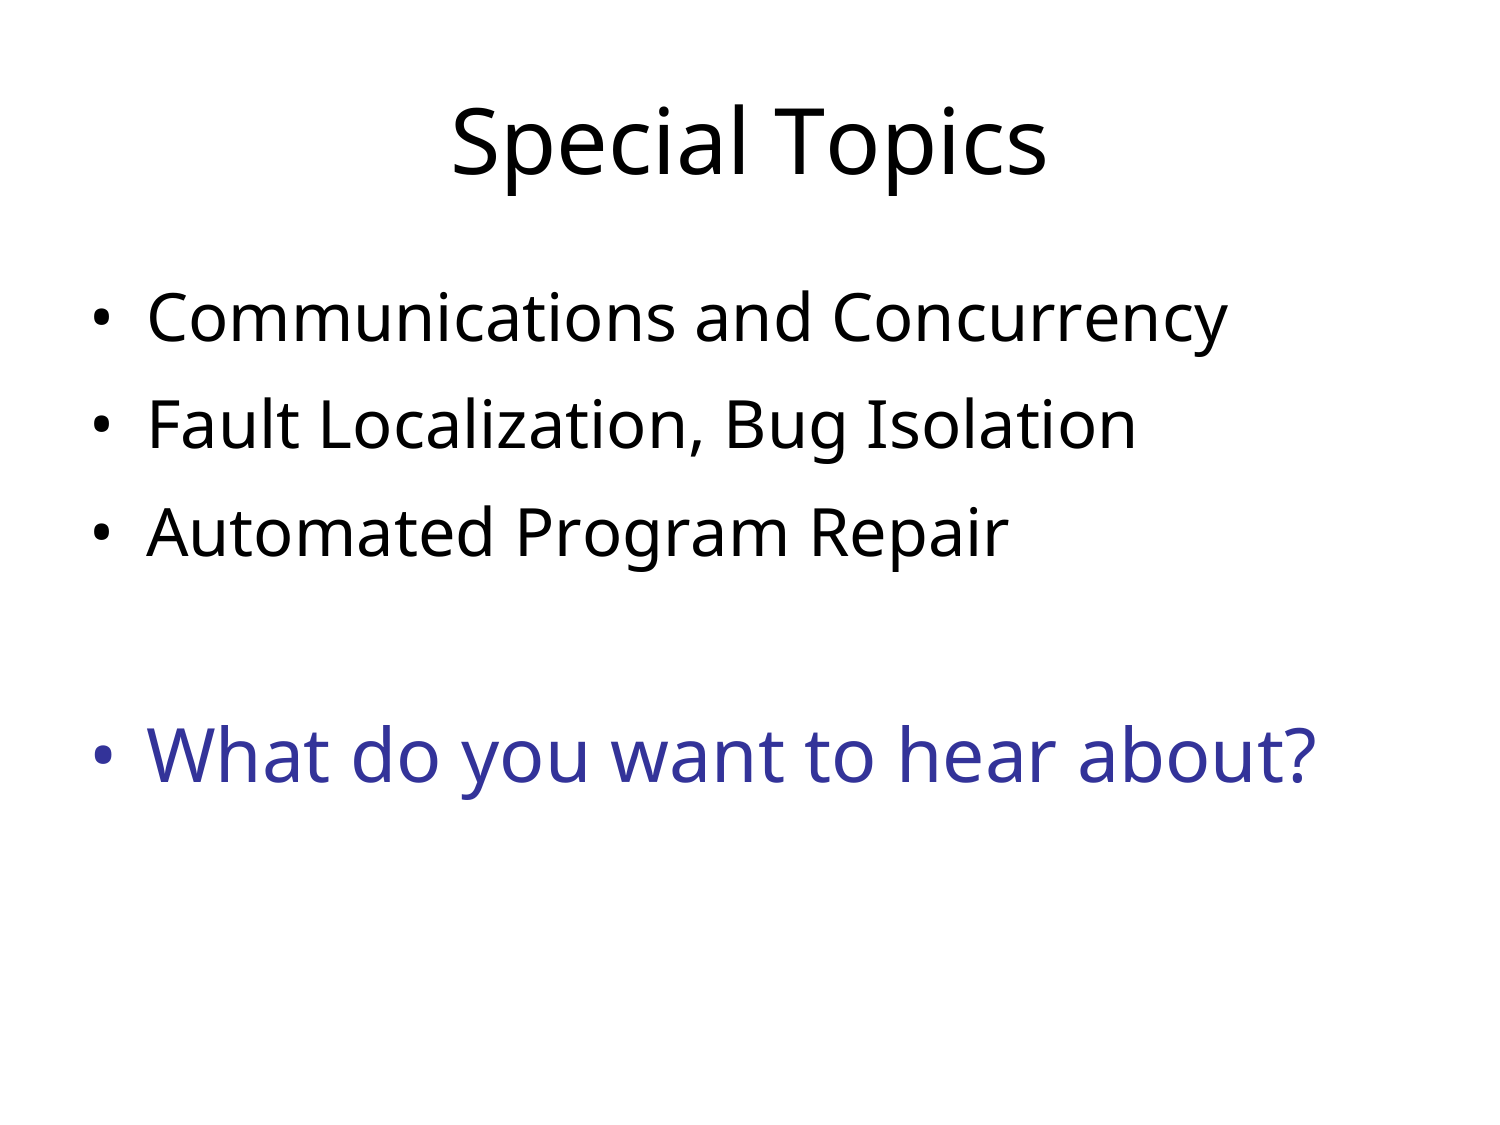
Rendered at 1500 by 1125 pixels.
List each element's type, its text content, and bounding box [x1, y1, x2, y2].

title Special Topics [75, 45, 1426, 233]
list Communications and Concurrency Fault Localization, Bug Isolation Automated Program Repair What do you want to hear about? [75, 262, 1426, 1006]
